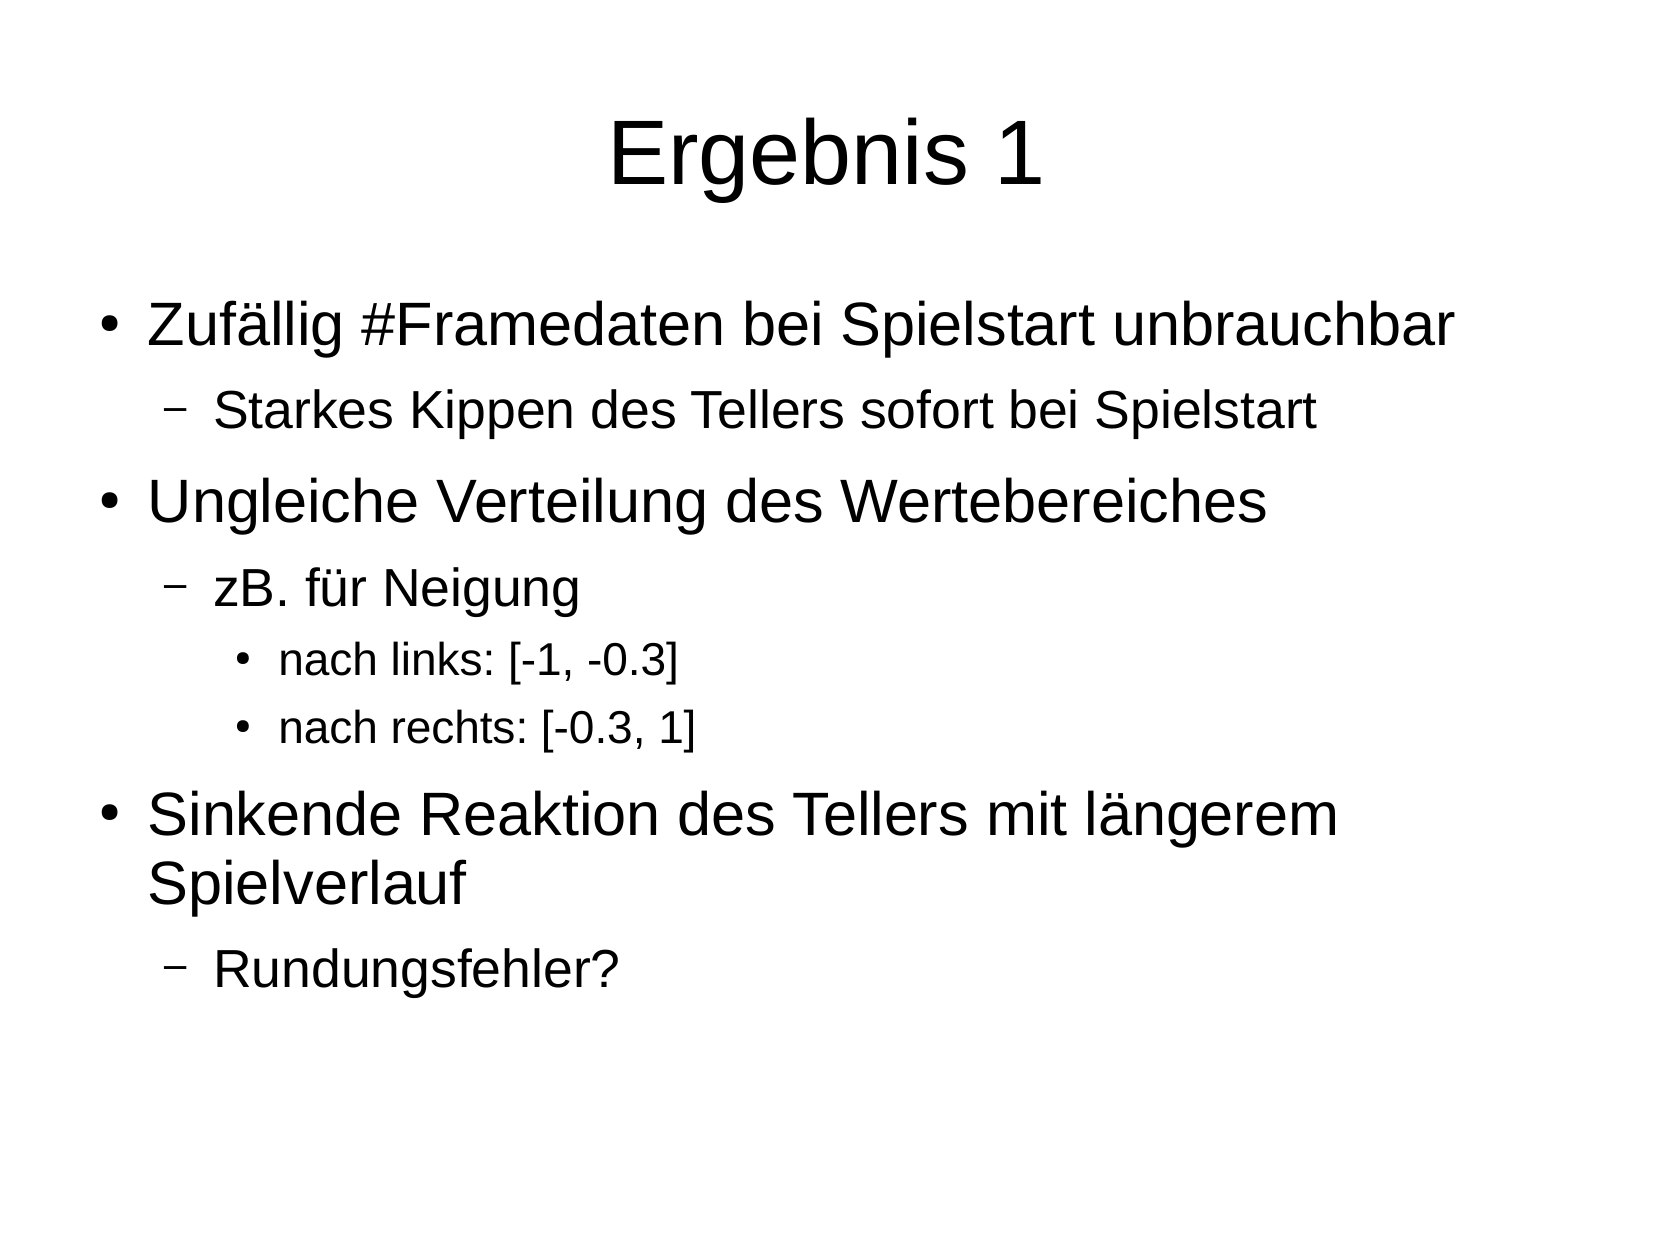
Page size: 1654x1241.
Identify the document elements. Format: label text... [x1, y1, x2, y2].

title Ergebnis 1 [82, 49, 1571, 257]
list Zufällig #Framedaten bei Spielstart unbrauchbar Starkes Kippen des Tellers sofort bei Spielstart Ungleiche Verteilung des Wertebereiches zB. für Neigung nach links: [-1, -0.3] nach rechts: [-0.3, 1] Sinkende Reaktion des Tellers mit längerem Spielverlauf Rundungsfehler? [82, 290, 1571, 1010]
